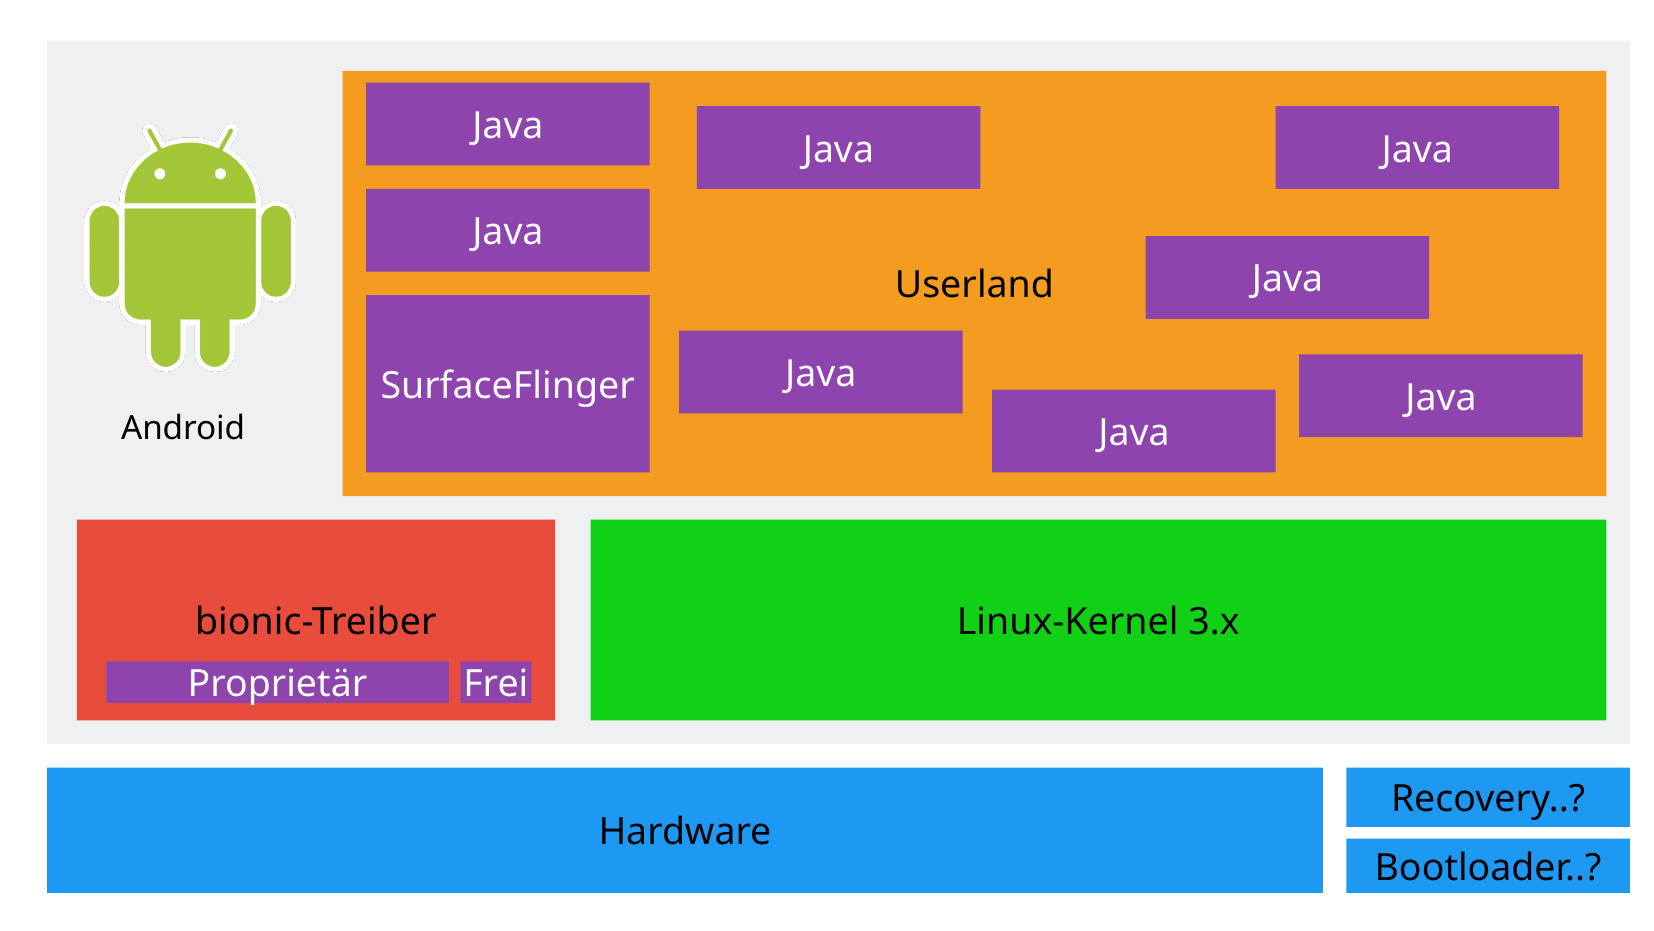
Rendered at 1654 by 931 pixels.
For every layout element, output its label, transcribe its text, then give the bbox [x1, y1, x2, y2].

text_box Android [106, 396, 257, 449]
text_box Proprietär [106, 661, 449, 703]
text_box Java [992, 389, 1276, 473]
text_box Recovery..? [1346, 767, 1630, 827]
text_box bionic-Treiber [76, 519, 556, 721]
text_box SurfaceFlinger [366, 295, 650, 473]
picture [84, 123, 296, 373]
text_box Java [1275, 106, 1560, 189]
text_box Userland [342, 70, 1607, 497]
text_box Java [1299, 354, 1583, 438]
text_box Frei [460, 661, 532, 703]
text_box [47, 40, 1630, 745]
text_box Hardware [47, 767, 1323, 893]
text_box Java [696, 106, 981, 189]
text_box Linux-Kernel 3.x [590, 519, 1607, 721]
text_box Bootloader..? [1346, 838, 1630, 893]
text_box Java [366, 188, 650, 272]
text_box Java [366, 82, 650, 166]
text_box Java [1145, 236, 1430, 319]
text_box Java [679, 330, 963, 414]
